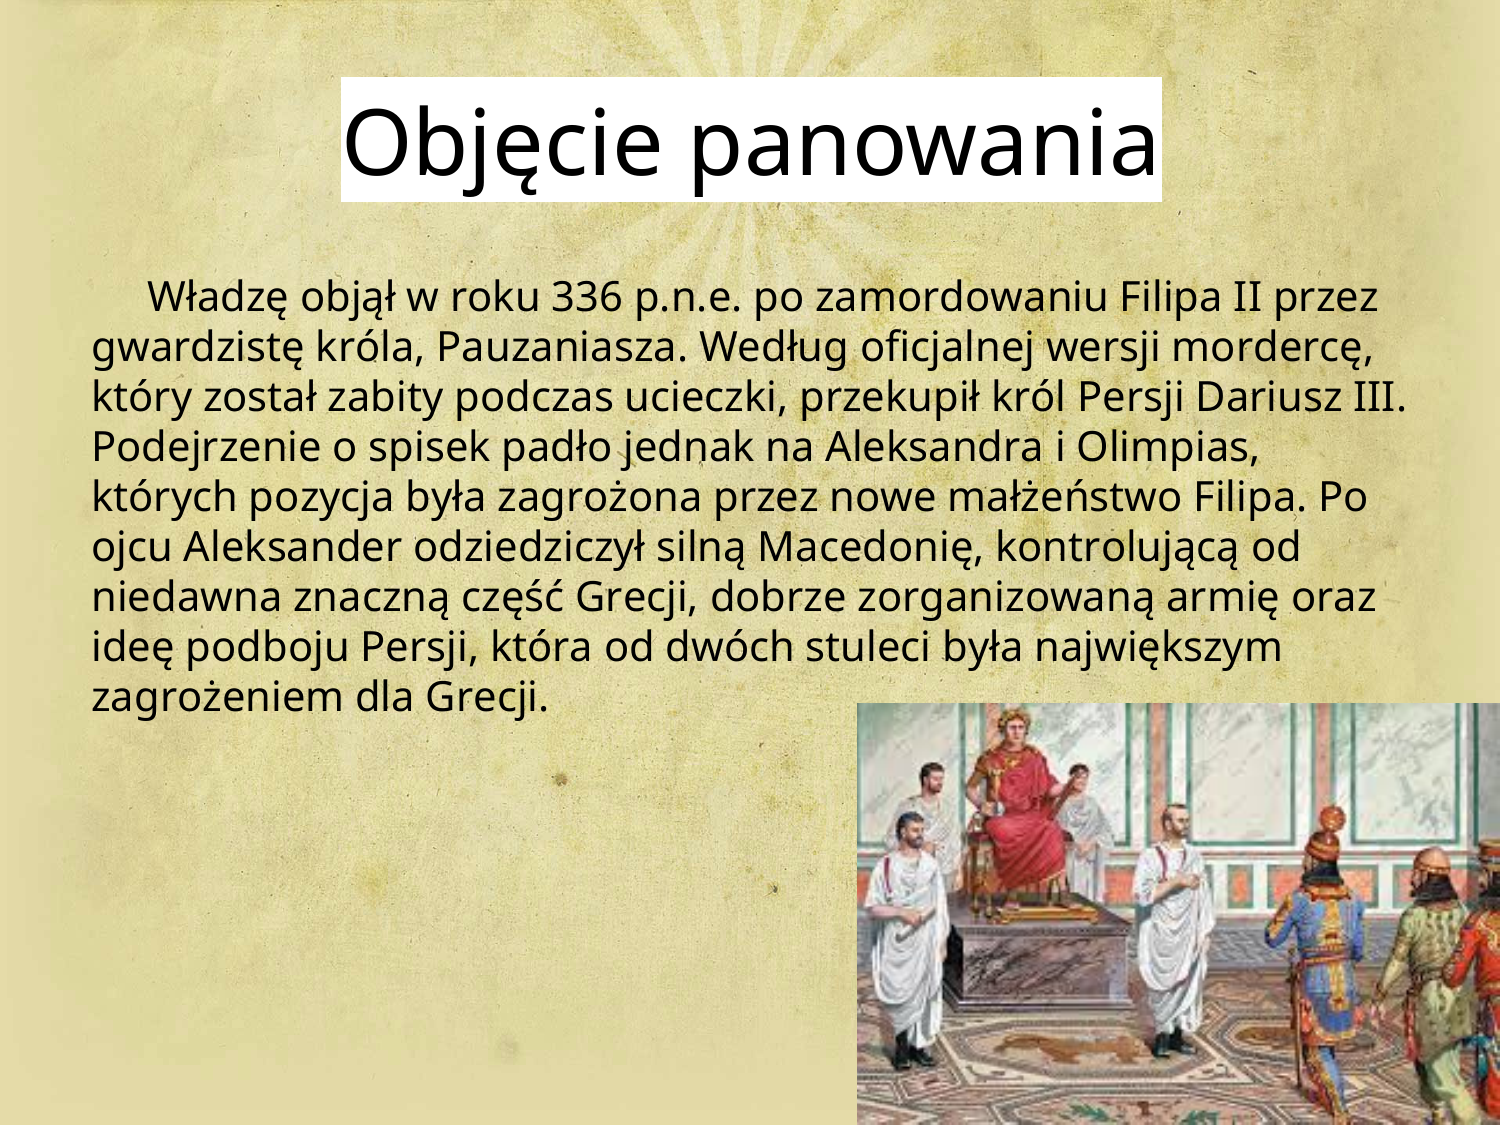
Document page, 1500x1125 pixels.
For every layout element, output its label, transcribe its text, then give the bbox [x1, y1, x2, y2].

title Objęcie panowania [76, 45, 1427, 233]
text_box Władzę objął w roku 336 p.n.e. po zamordowaniu Filipa II przez gwardzistę króla, Pauzaniasza. Według oficjalnej wersji mordercę, który został zabity podczas ucieczki, przekupił król Persji Dariusz III. Podejrzenie o spisek padło jednak na Aleksandra i Olimpias, których pozycja była zagrożona przez nowe małżeństwo Filipa. Po ojcu Aleksander odziedziczył silną Macedonię, kontrolującą od niedawna znaczną część Grecji, dobrze zorganizowaną armię oraz ideę podboju Persji, która od dwóch stuleci była największym zagrożeniem dla Grecji. [76, 262, 1427, 1005]
picture [0, 0, 1500, 1125]
